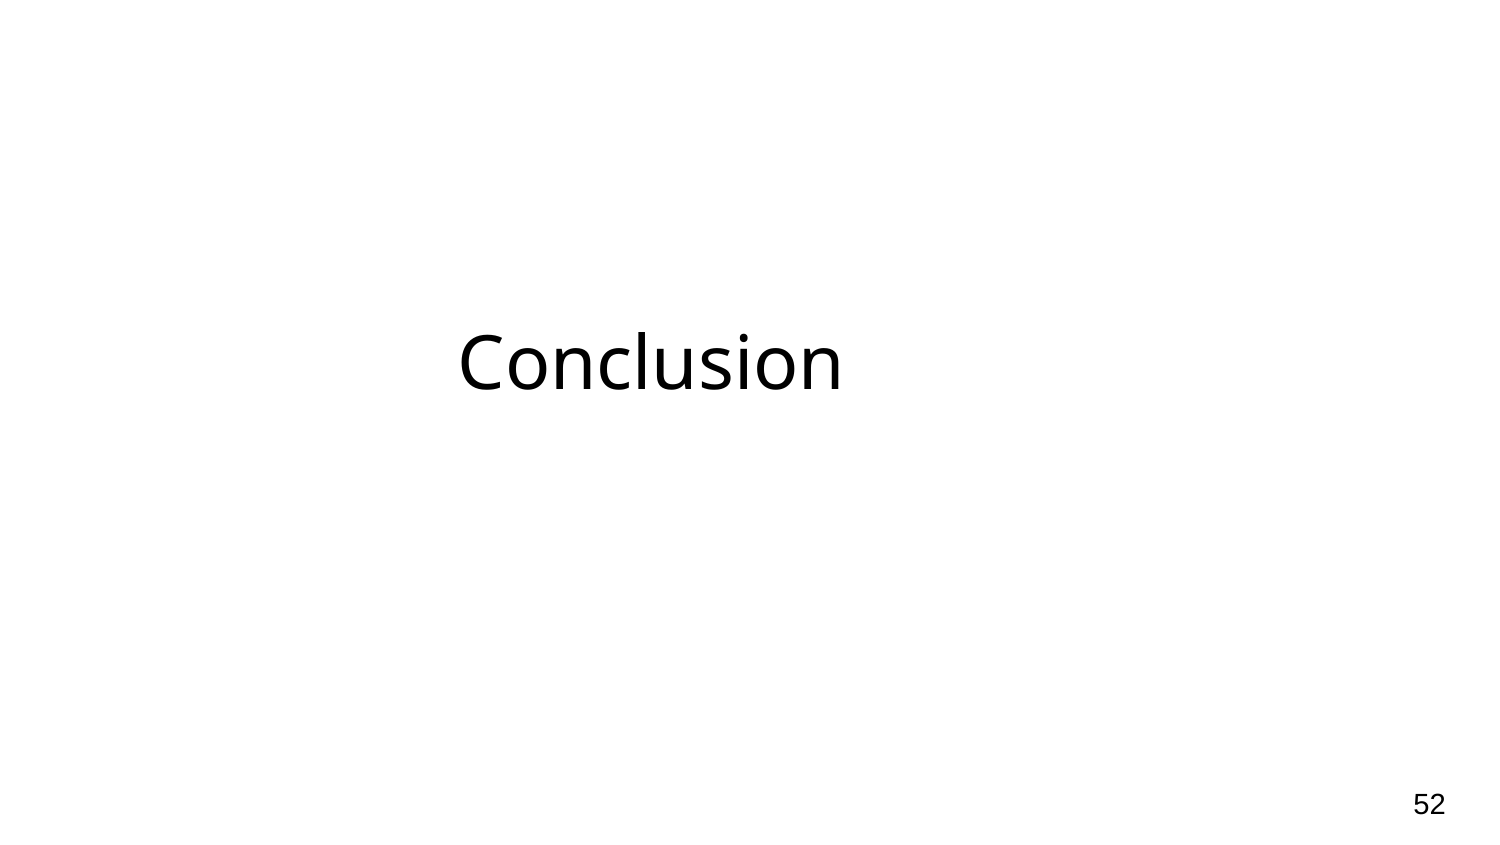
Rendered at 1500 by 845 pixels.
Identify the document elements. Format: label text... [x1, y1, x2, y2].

title Conclusion [0, 266, 1326, 420]
